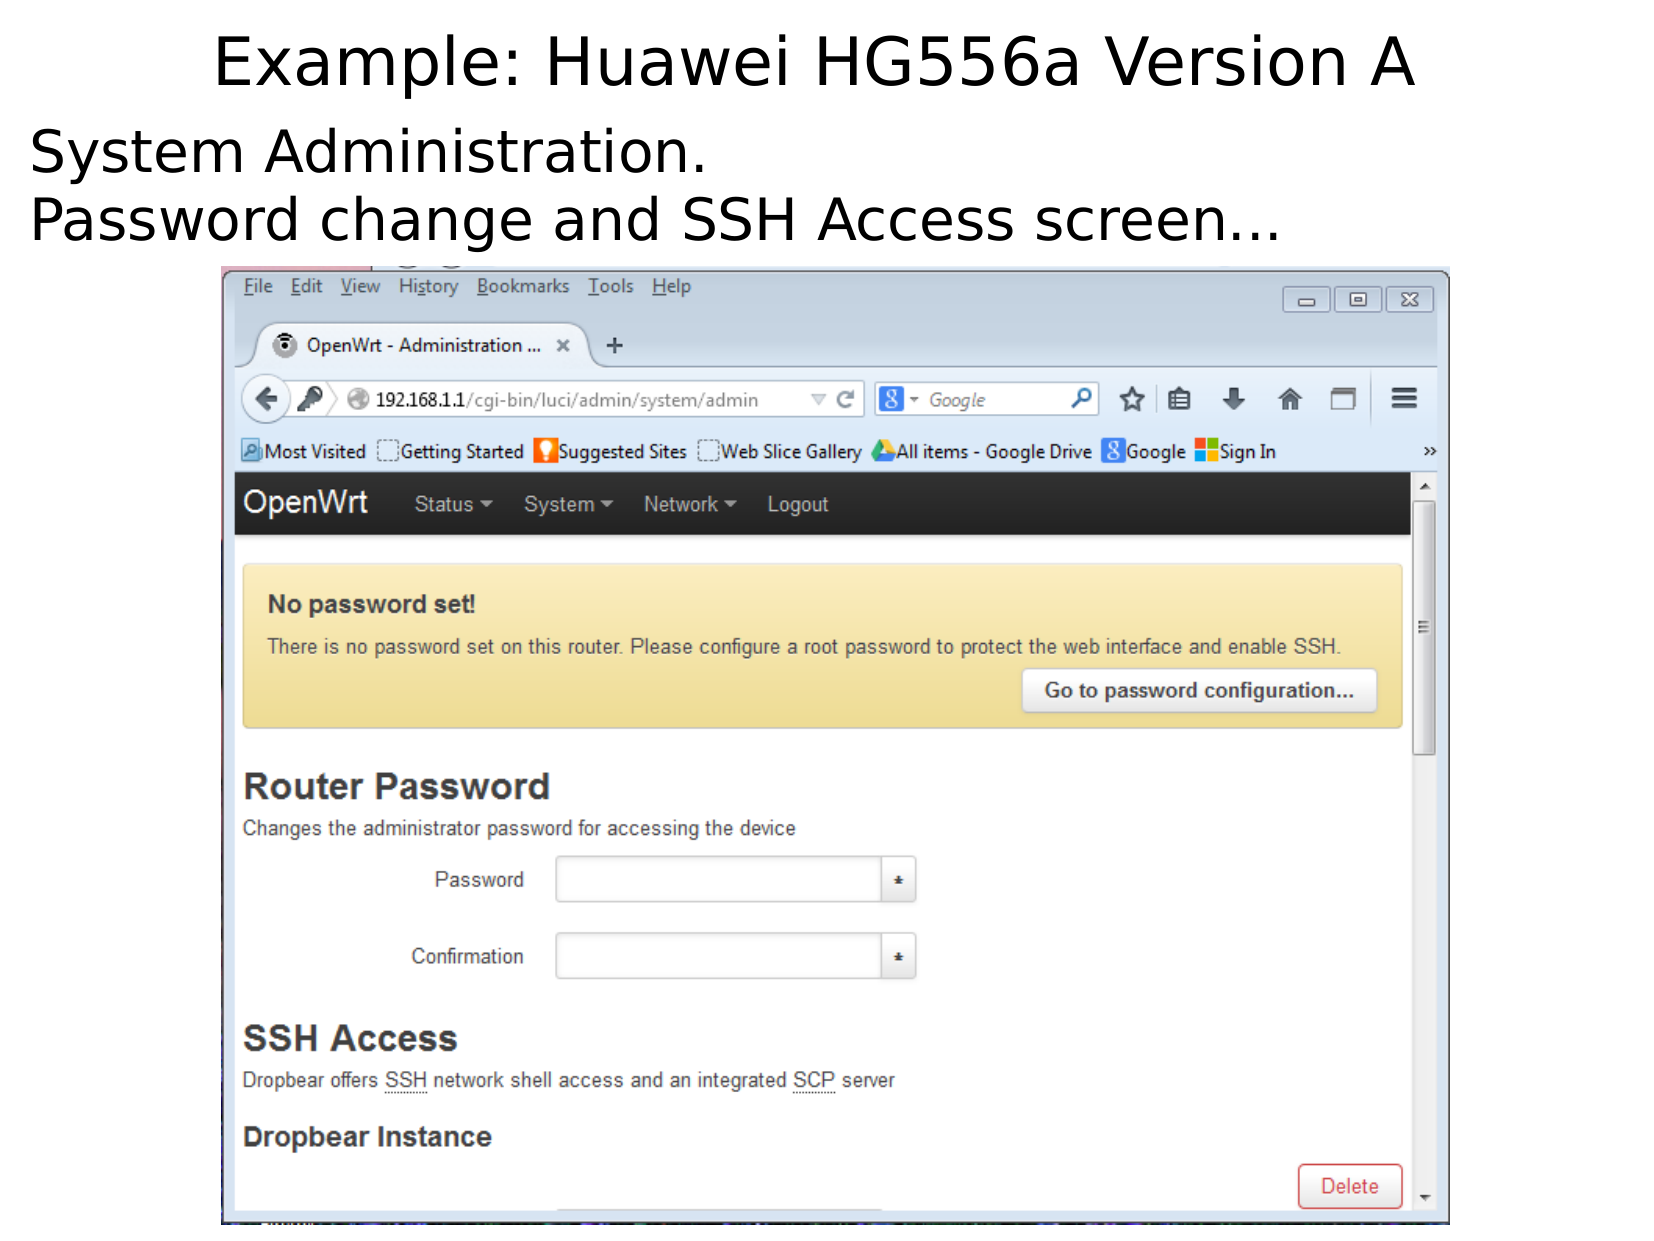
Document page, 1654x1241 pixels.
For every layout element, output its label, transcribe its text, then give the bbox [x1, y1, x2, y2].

text_box System Administration. Password change and SSH Access screen... [14, 111, 1645, 262]
picture [221, 266, 1450, 1225]
title Example: Huawei HG556a Version A [70, 23, 1560, 102]
